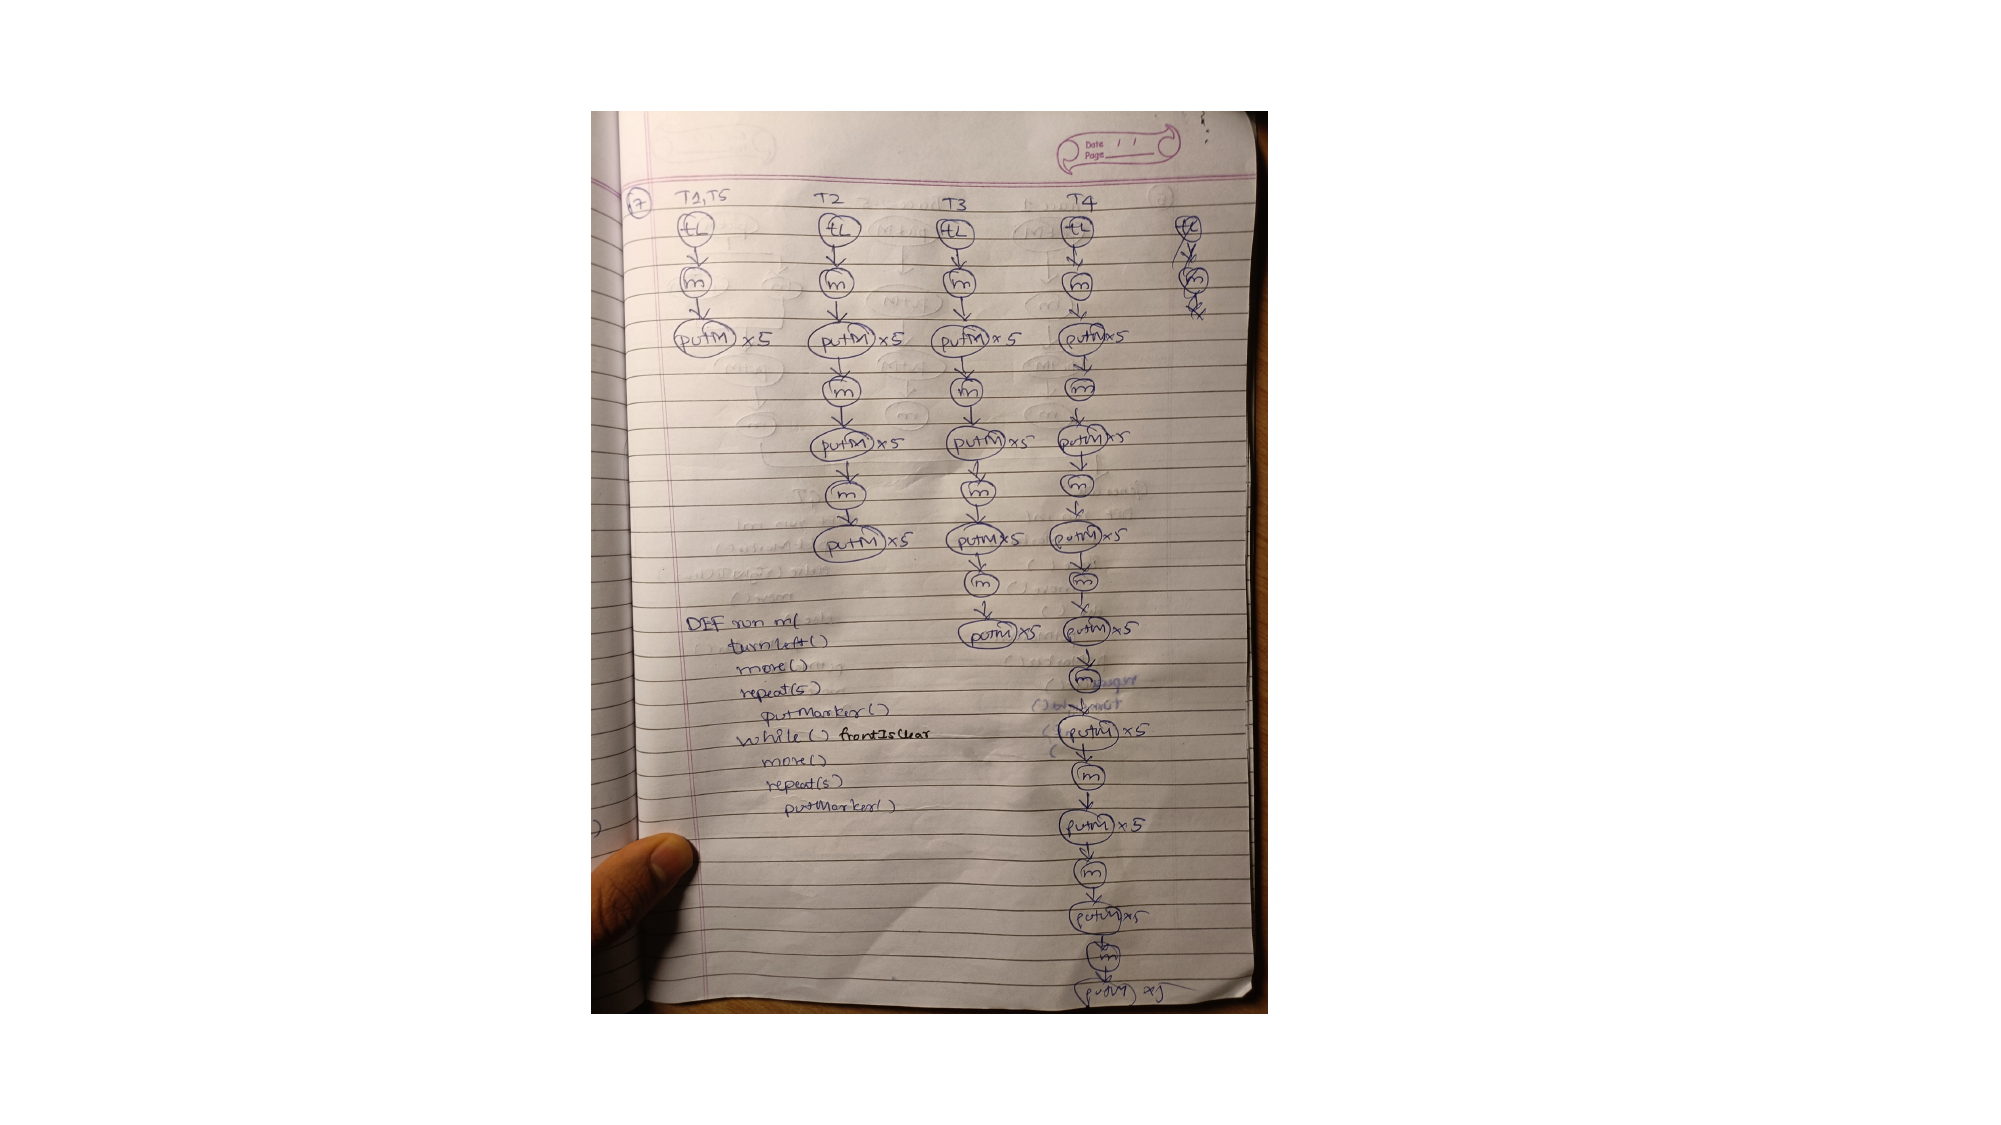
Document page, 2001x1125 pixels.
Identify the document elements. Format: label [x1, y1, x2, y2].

picture [591, 111, 1268, 1014]
